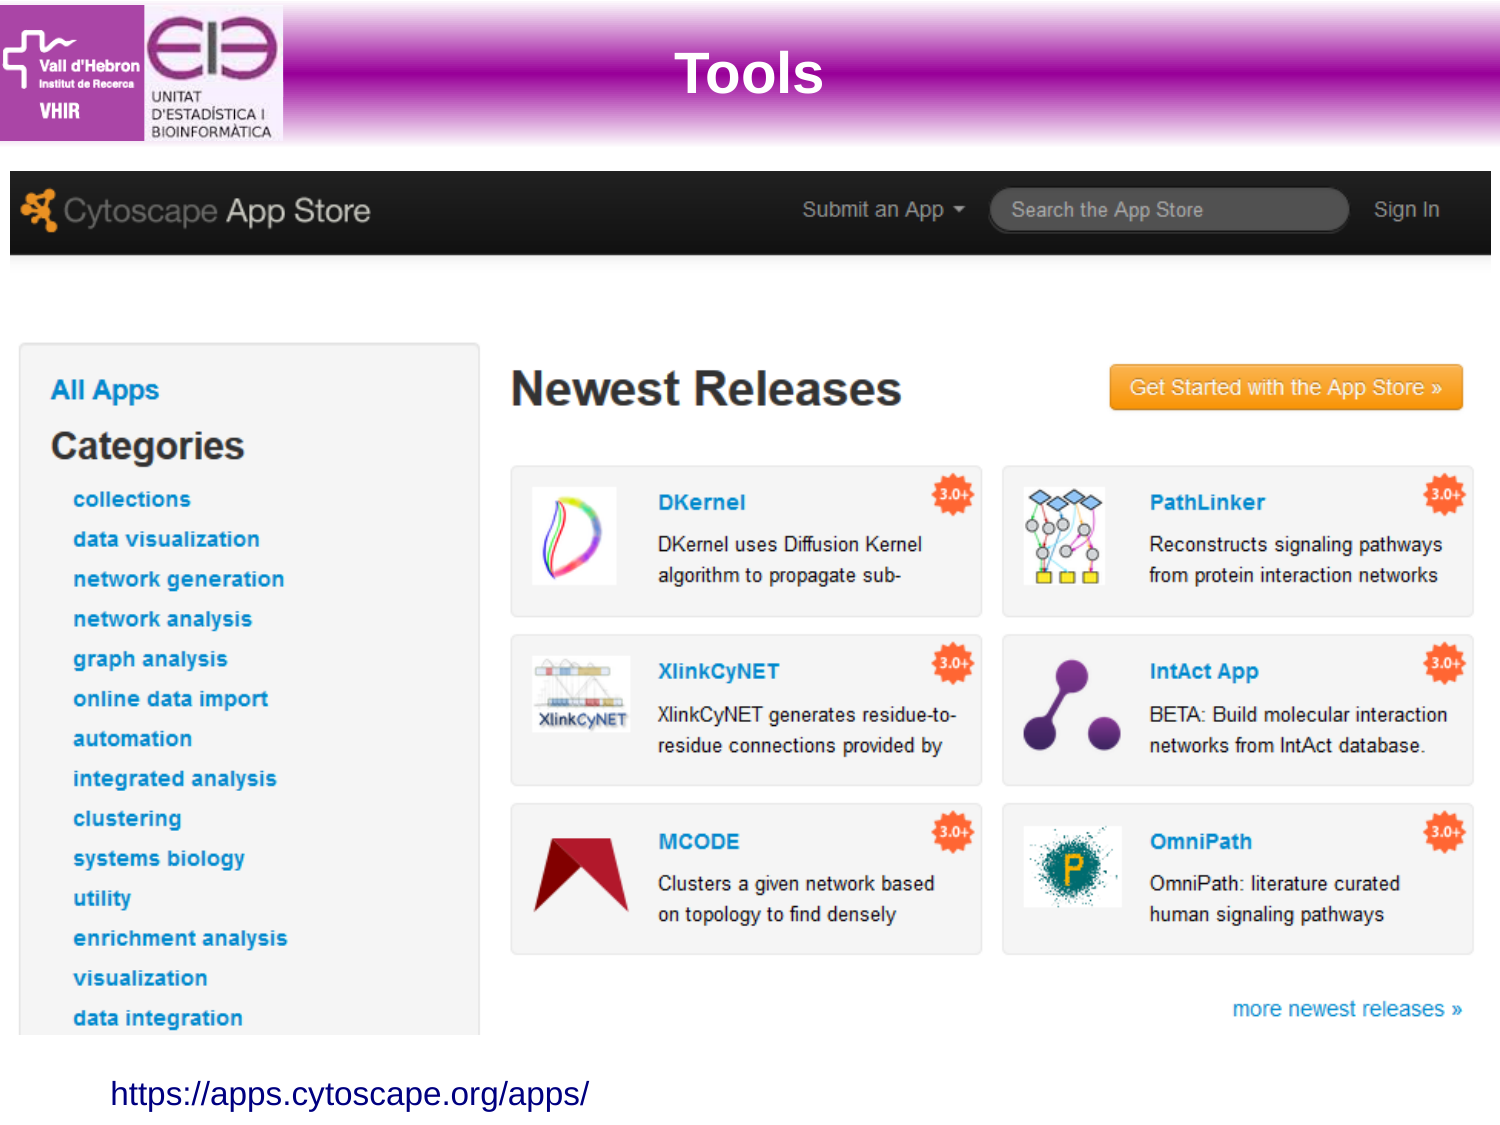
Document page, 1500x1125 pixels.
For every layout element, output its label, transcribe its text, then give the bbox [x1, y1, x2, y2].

text_box Tools [0, 0, 1500, 148]
text_box https://apps.cytoscape.org/apps/ [95, 1068, 1456, 1125]
picture [0, 5, 284, 141]
picture [10, 171, 1491, 1036]
